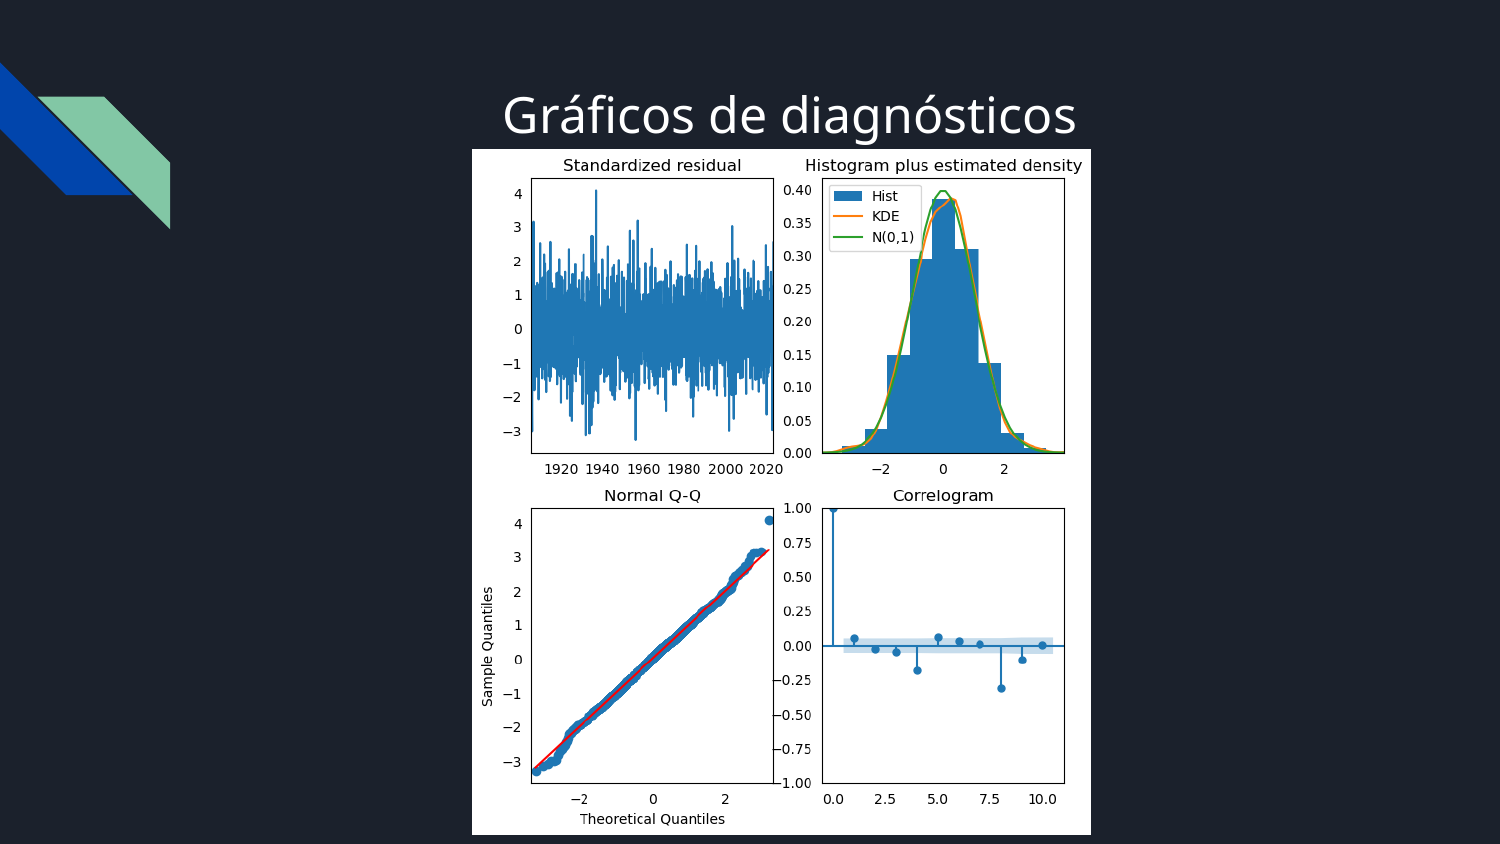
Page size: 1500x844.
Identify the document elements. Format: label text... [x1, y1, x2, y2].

picture [472, 149, 1091, 835]
title Gráficos de diagnósticos [212, 64, 1368, 215]
